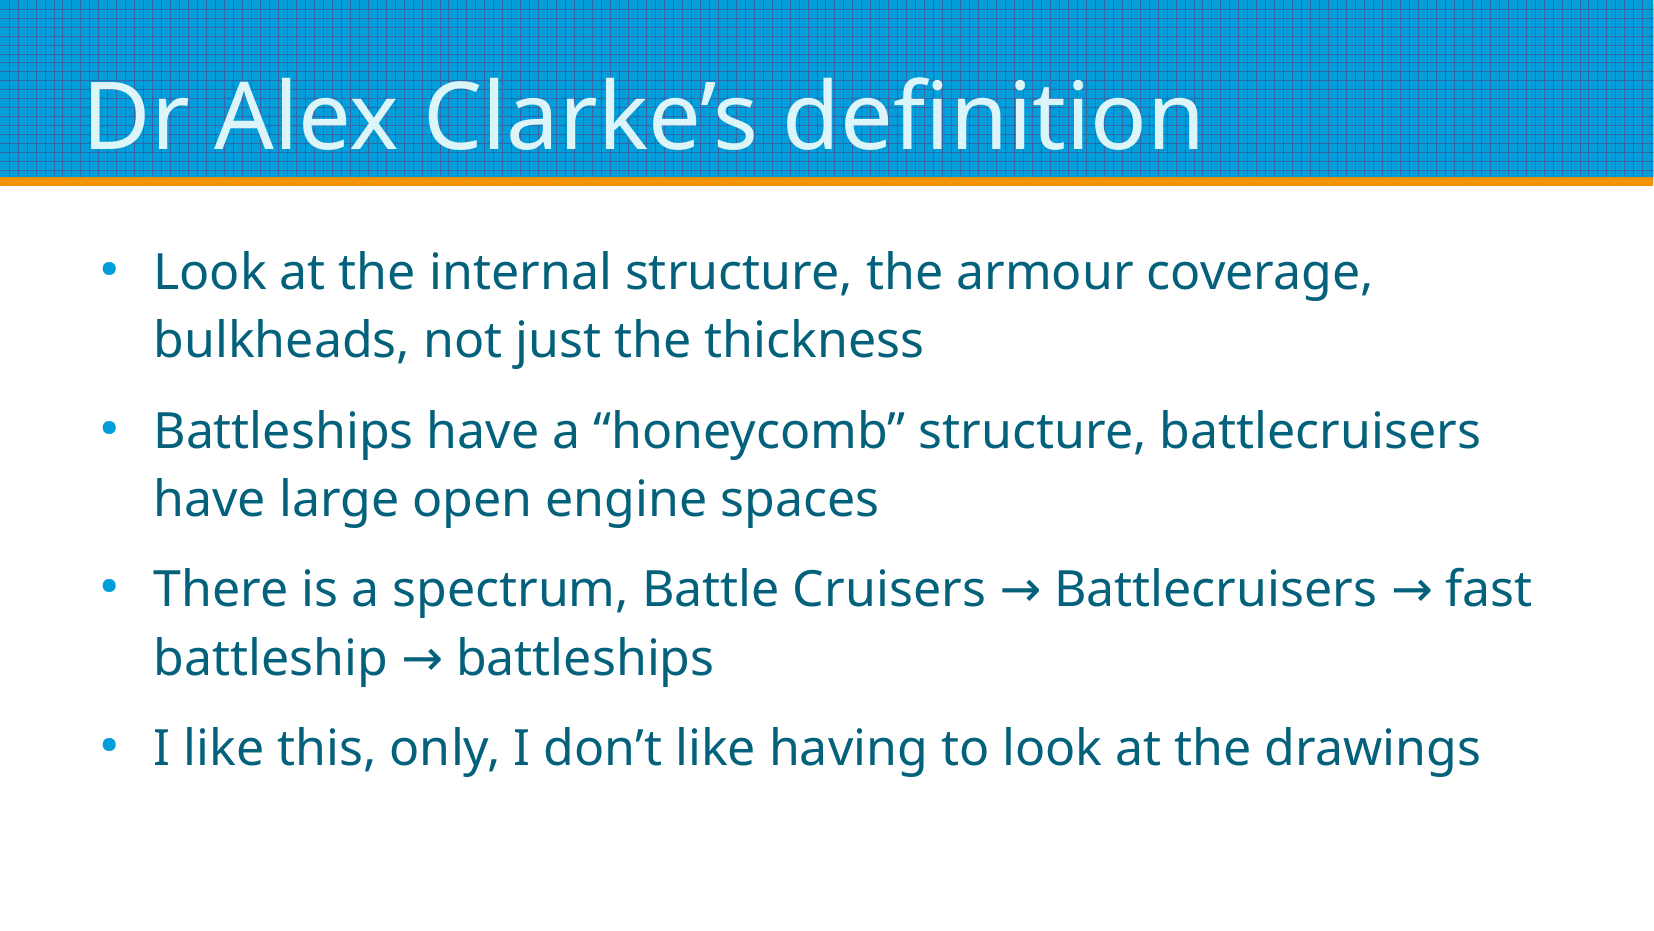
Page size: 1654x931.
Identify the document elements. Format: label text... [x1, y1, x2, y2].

title Dr Alex Clarke’s definition [82, 14, 1571, 178]
list Look at the internal structure, the armour coverage, bulkheads, not just the thickness Battleships have a “honeycomb” structure, battlecruisers have large open engine spaces There is a spectrum, Battle Cruisers → Battlecruisers → fast battleship → battleships I like this, only, I don’t like having to look at the drawings [82, 236, 1571, 813]
